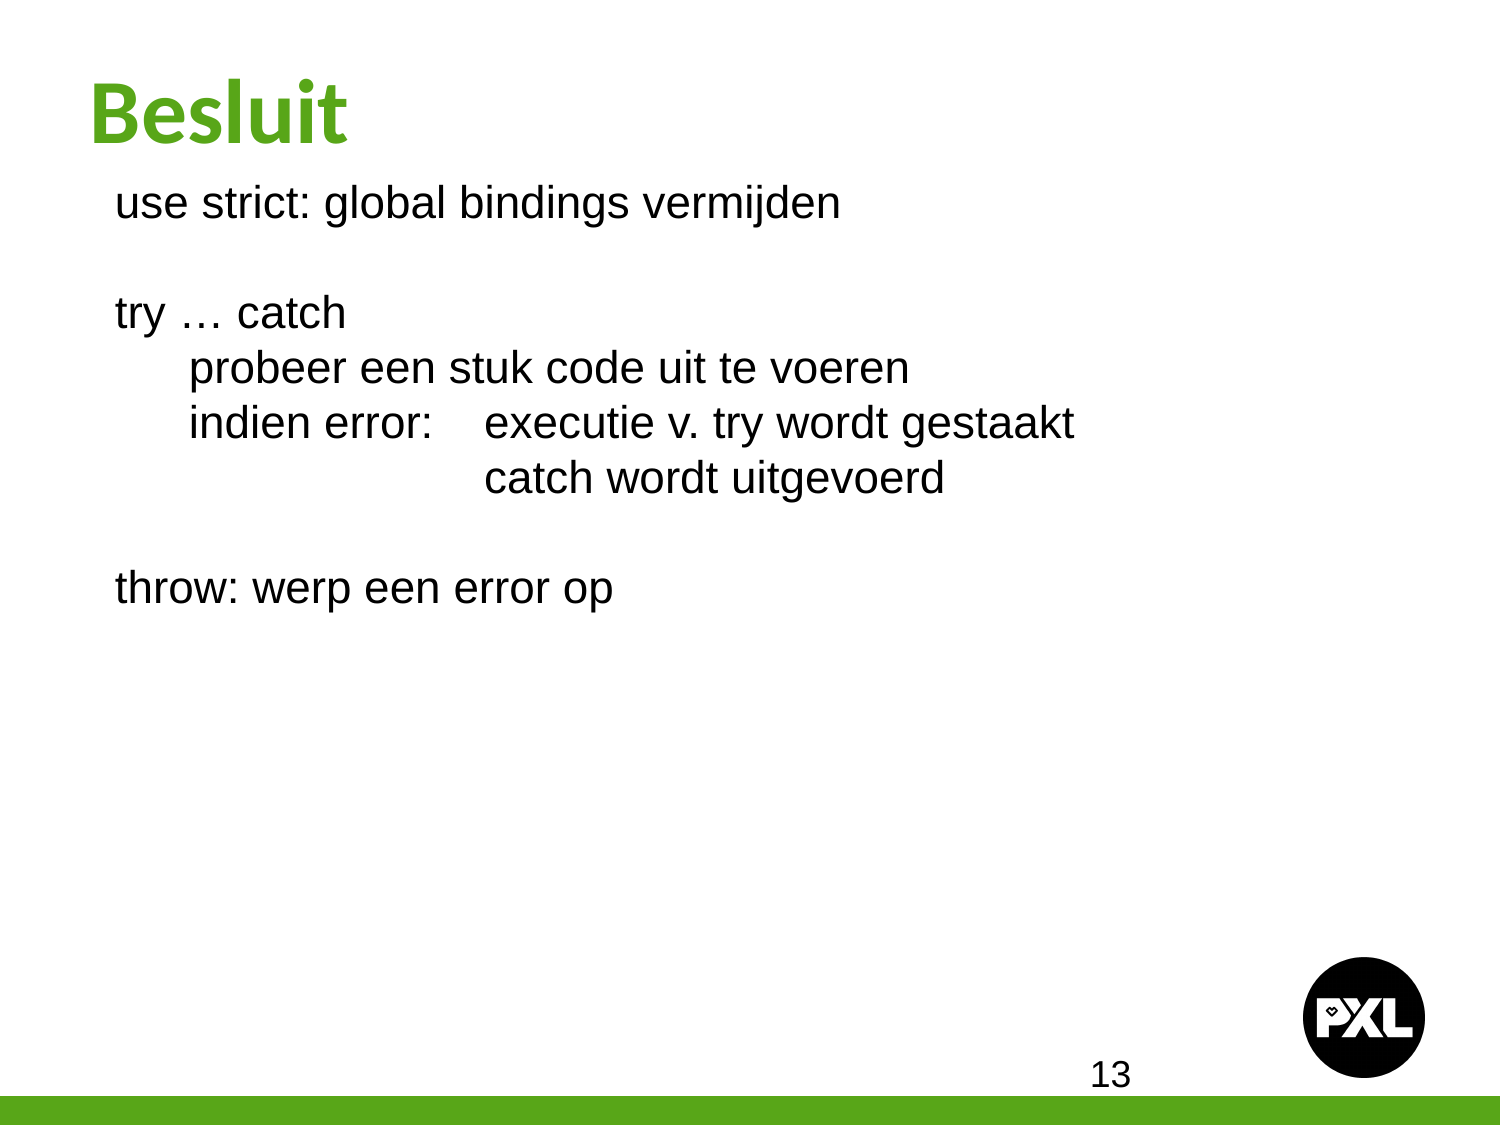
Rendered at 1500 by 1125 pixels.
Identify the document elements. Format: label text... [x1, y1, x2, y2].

text_box Besluit [75, 45, 1425, 233]
text_box <number> [1074, 1042, 1304, 1103]
text_box use strict: global bindings vermijden try … catch probeer een stuk code uit te voeren indien error: executie v. try wordt gestaakt catch wordt uitgevoerd throw: werp een error op [100, 165, 1500, 988]
picture [1303, 988, 1425, 1078]
